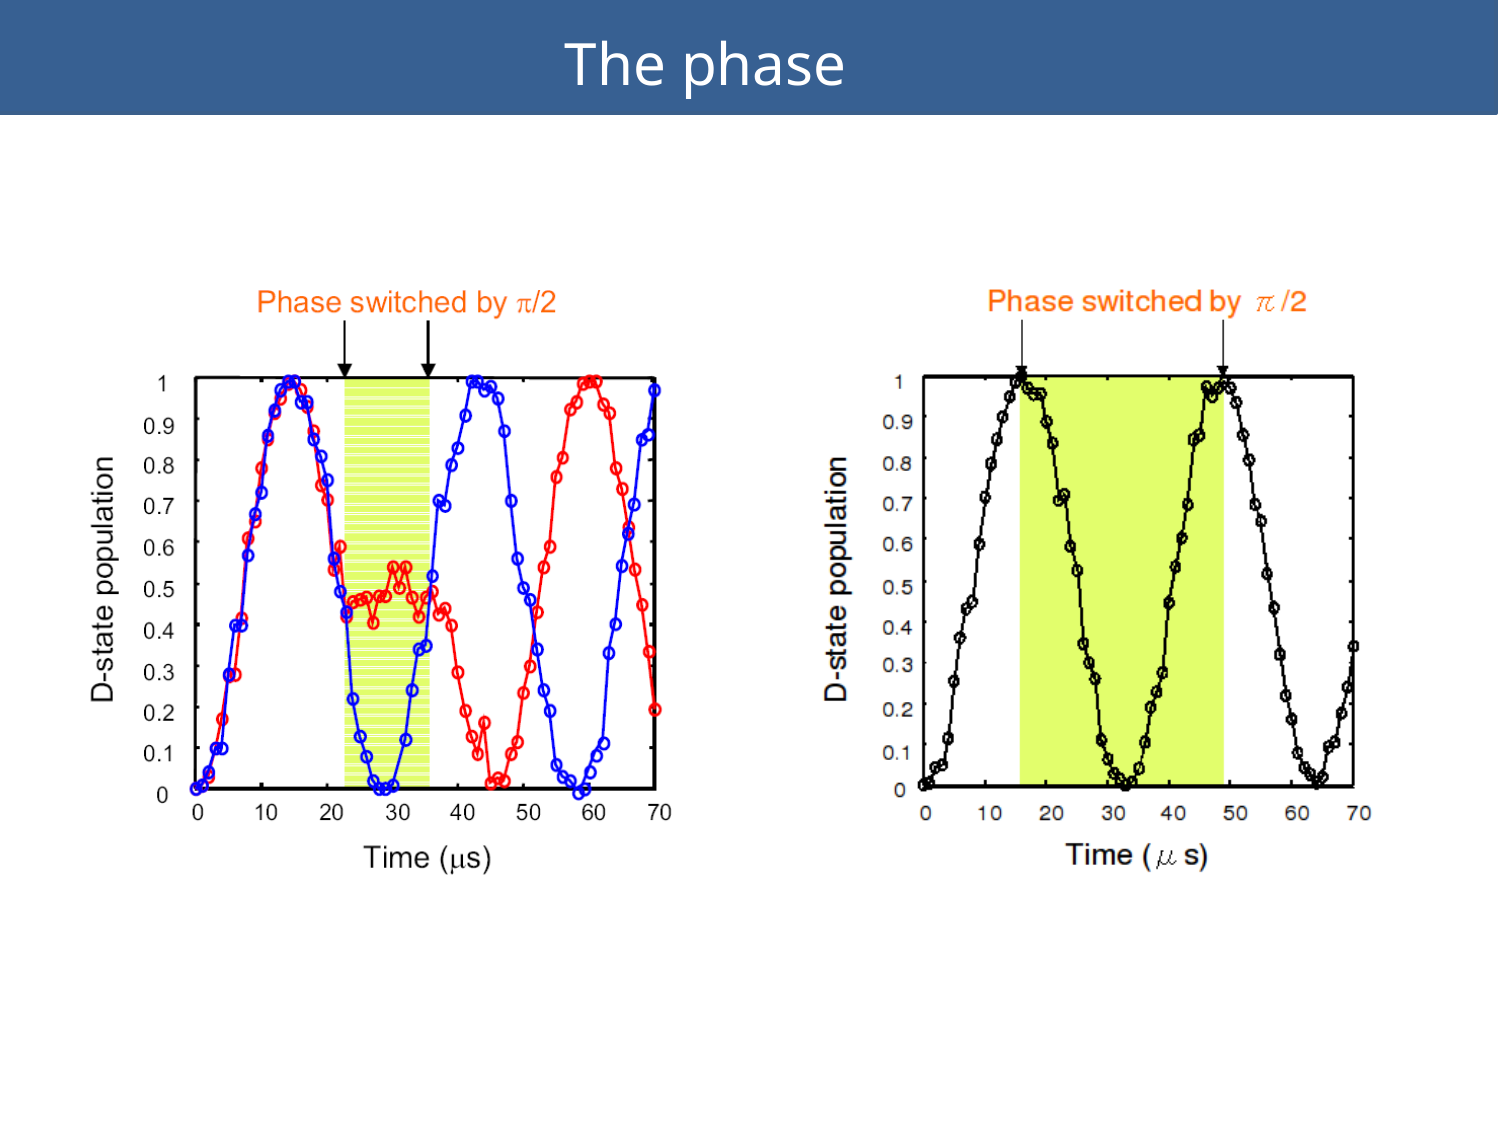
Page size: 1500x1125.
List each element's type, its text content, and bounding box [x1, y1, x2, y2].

picture [816, 274, 1375, 876]
picture [62, 287, 700, 888]
text_box The phase [550, 19, 954, 105]
